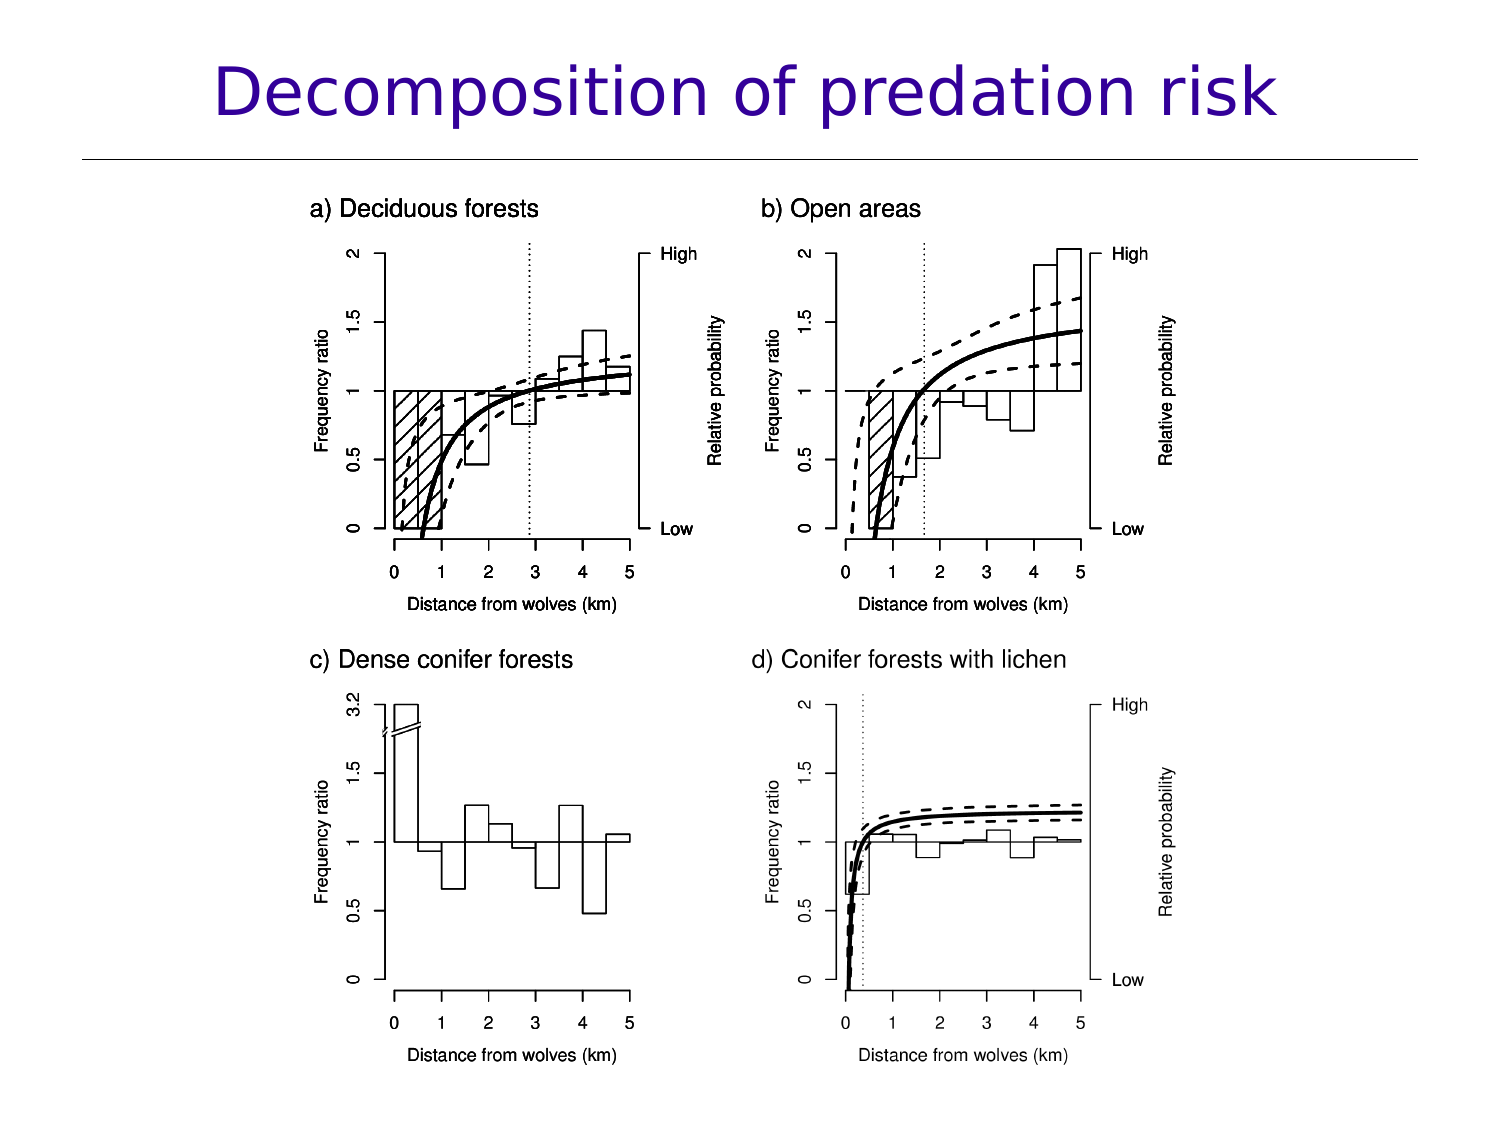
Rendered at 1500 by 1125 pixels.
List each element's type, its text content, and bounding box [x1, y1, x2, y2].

title Decomposition of predation risk [212, 42, 1288, 142]
picture [297, 177, 1199, 1078]
